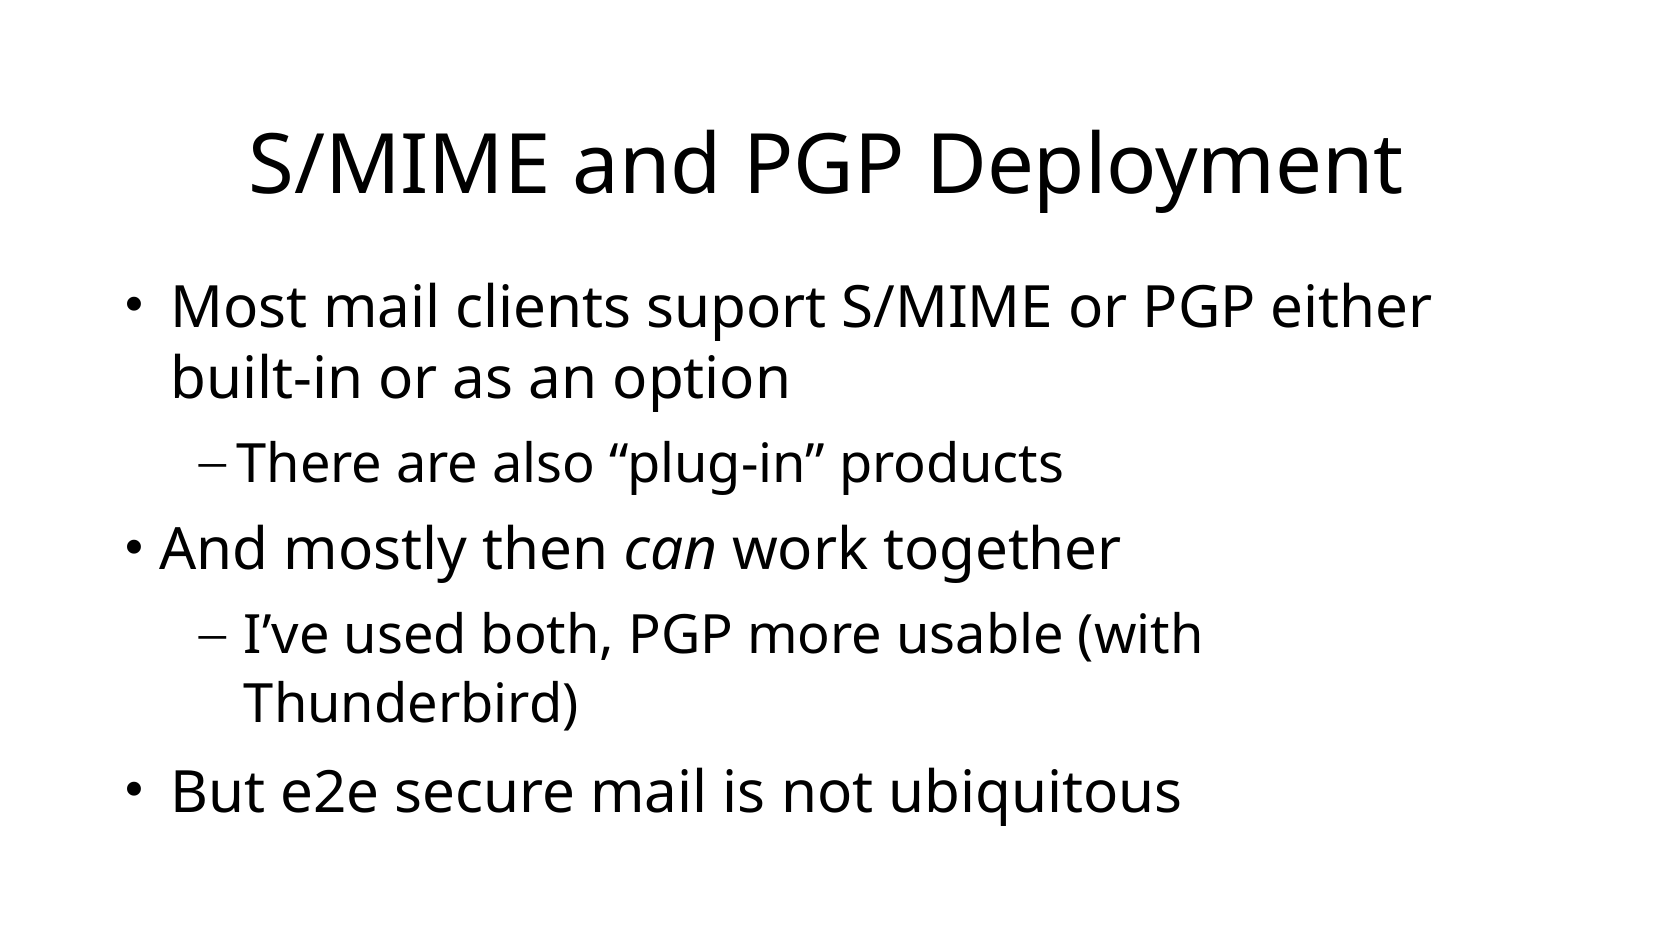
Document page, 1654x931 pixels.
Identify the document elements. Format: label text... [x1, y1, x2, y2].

text_box S/MIME and PGP Deployment [124, 82, 1530, 238]
text_box Most mail clients suport S/MIME or PGP either built-in or as an option There are also “plug-in” products And mostly then can work together I’ve used both, PGP more usable (with Thunderbird) But e2e secure mail is not ubiquitous [124, 268, 1530, 827]
